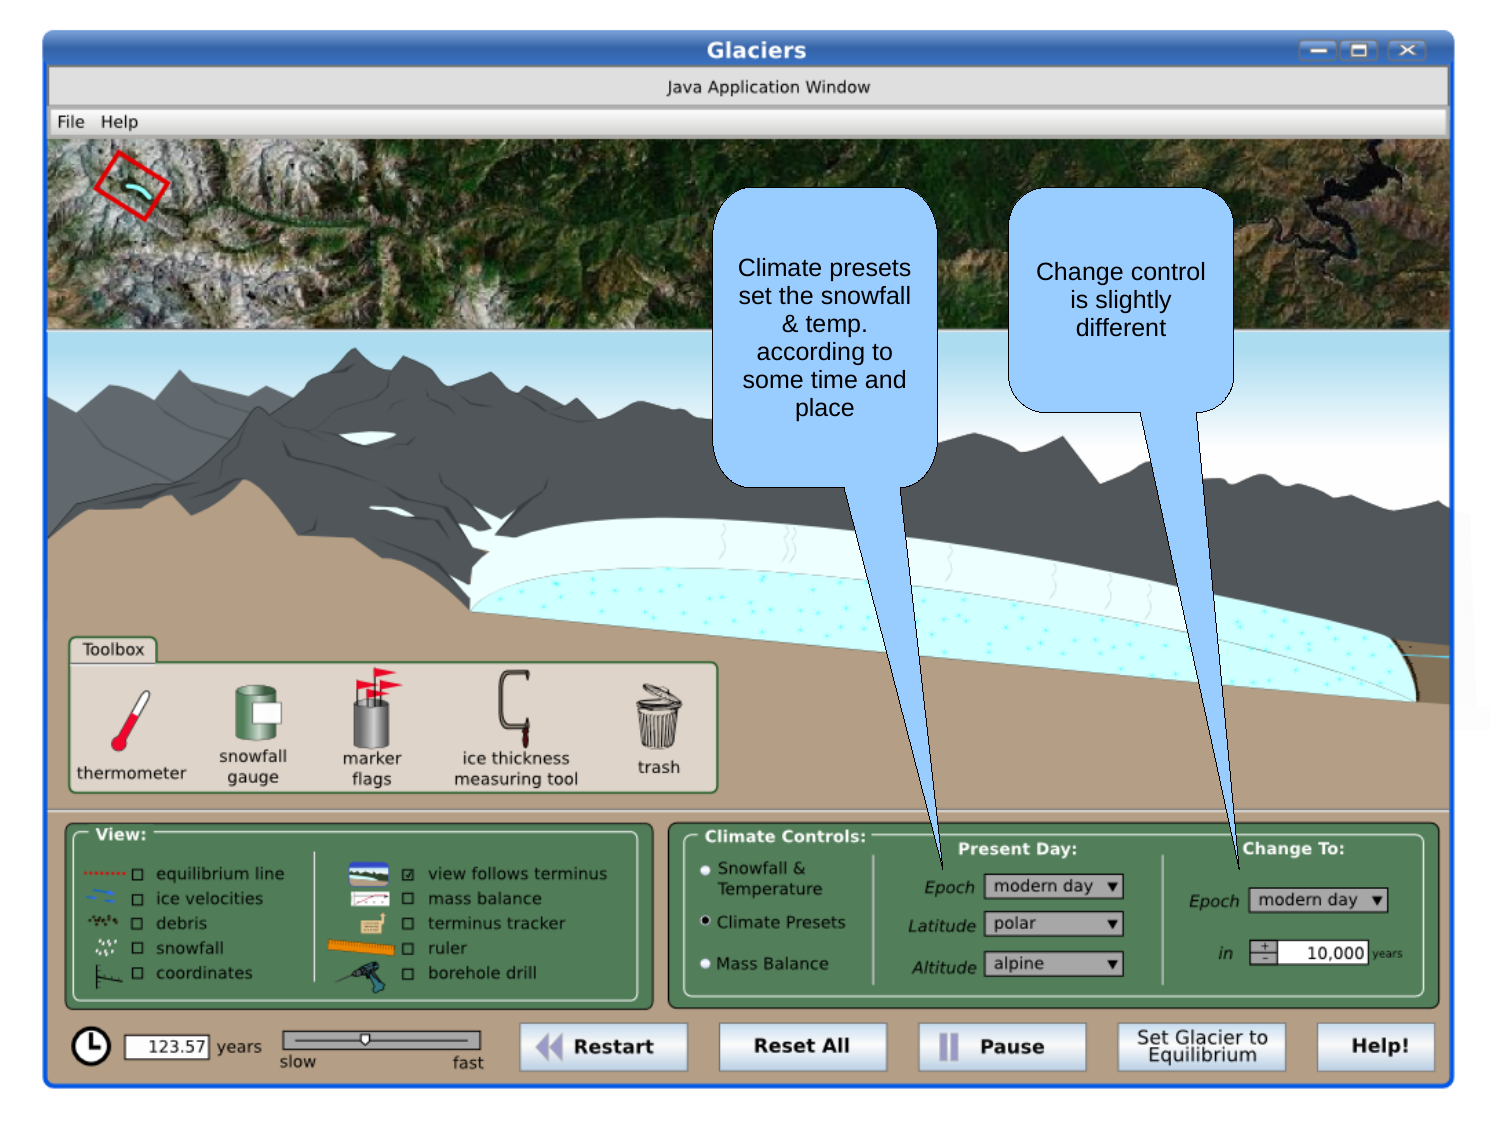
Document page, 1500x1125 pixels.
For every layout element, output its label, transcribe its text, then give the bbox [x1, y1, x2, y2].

text_box Change control is slightly different [1008, 187, 1240, 870]
text_box Climate presets set the snowfall & temp. according to some time and place [712, 187, 943, 870]
picture [8, 0, 1500, 1125]
